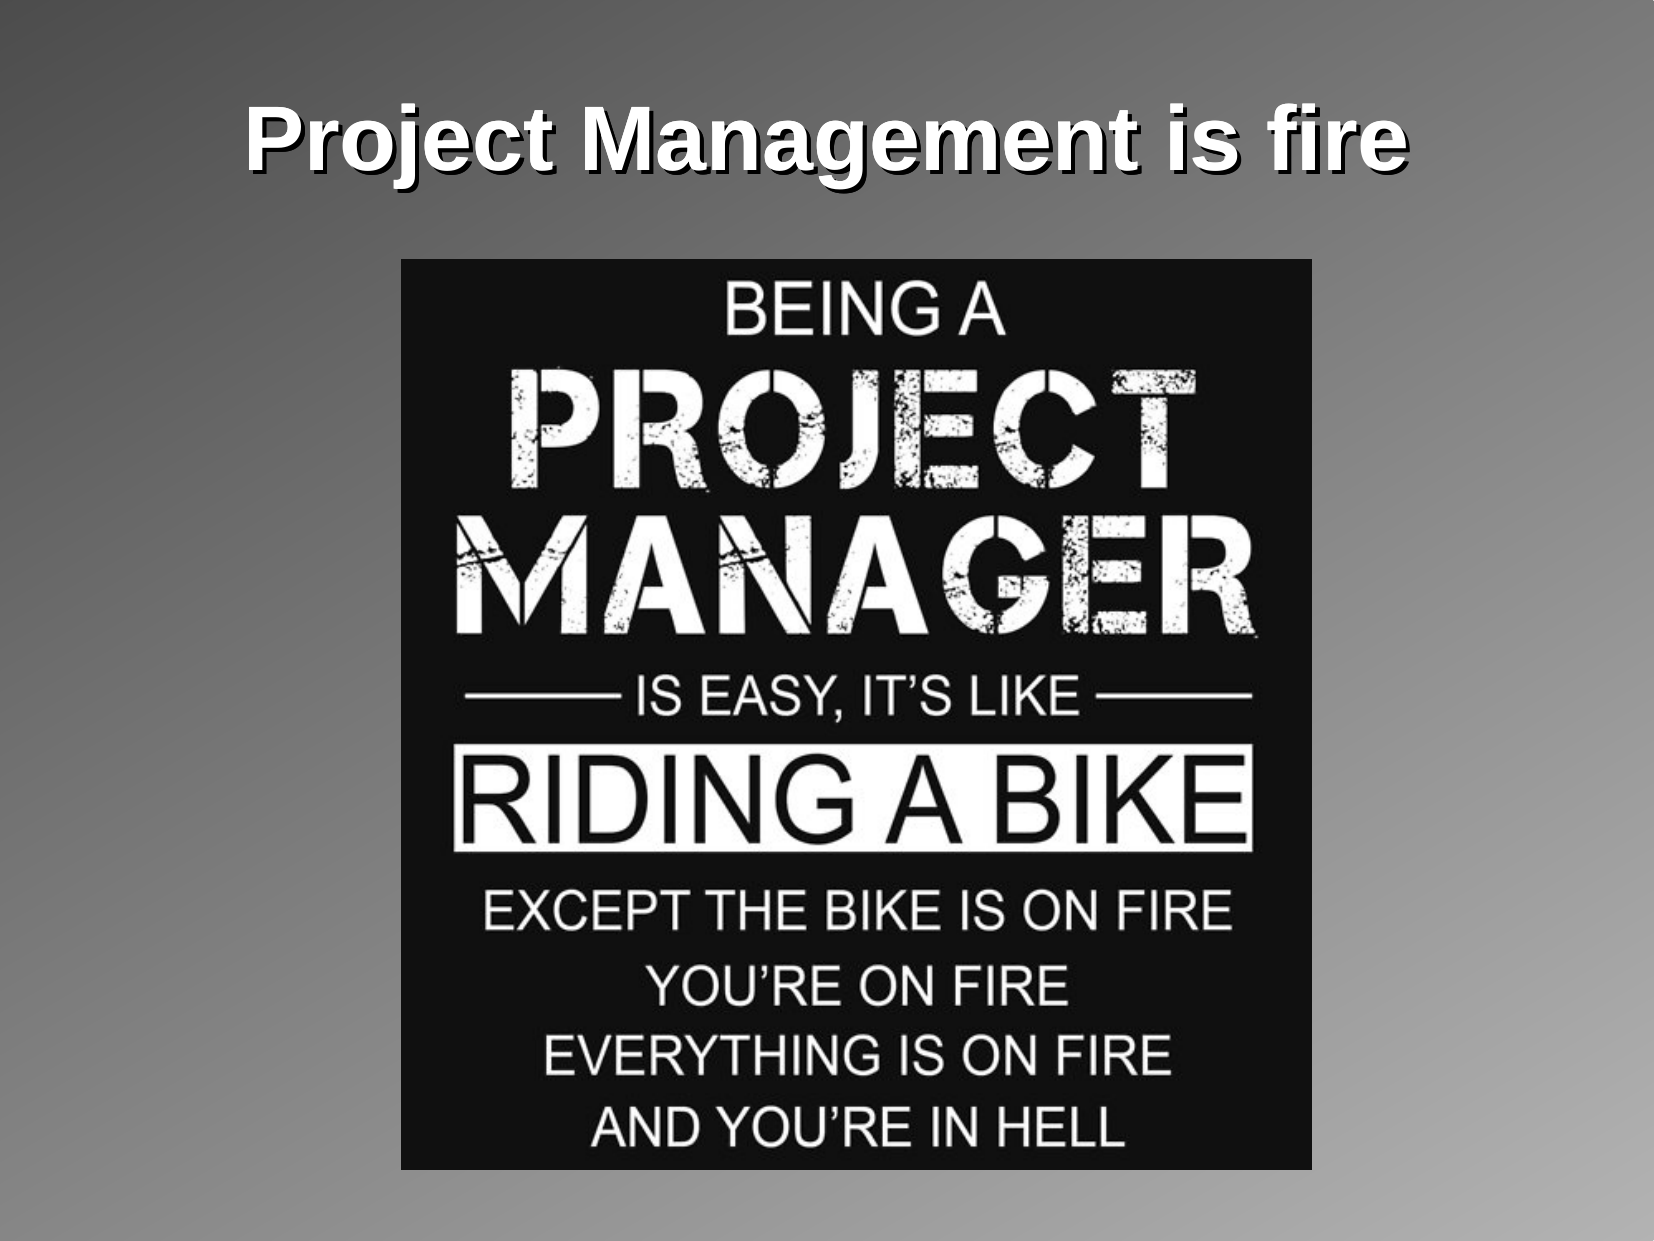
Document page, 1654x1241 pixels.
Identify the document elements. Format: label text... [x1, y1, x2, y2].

title Project Management is fire [82, 35, 1571, 243]
picture [401, 259, 1312, 1170]
